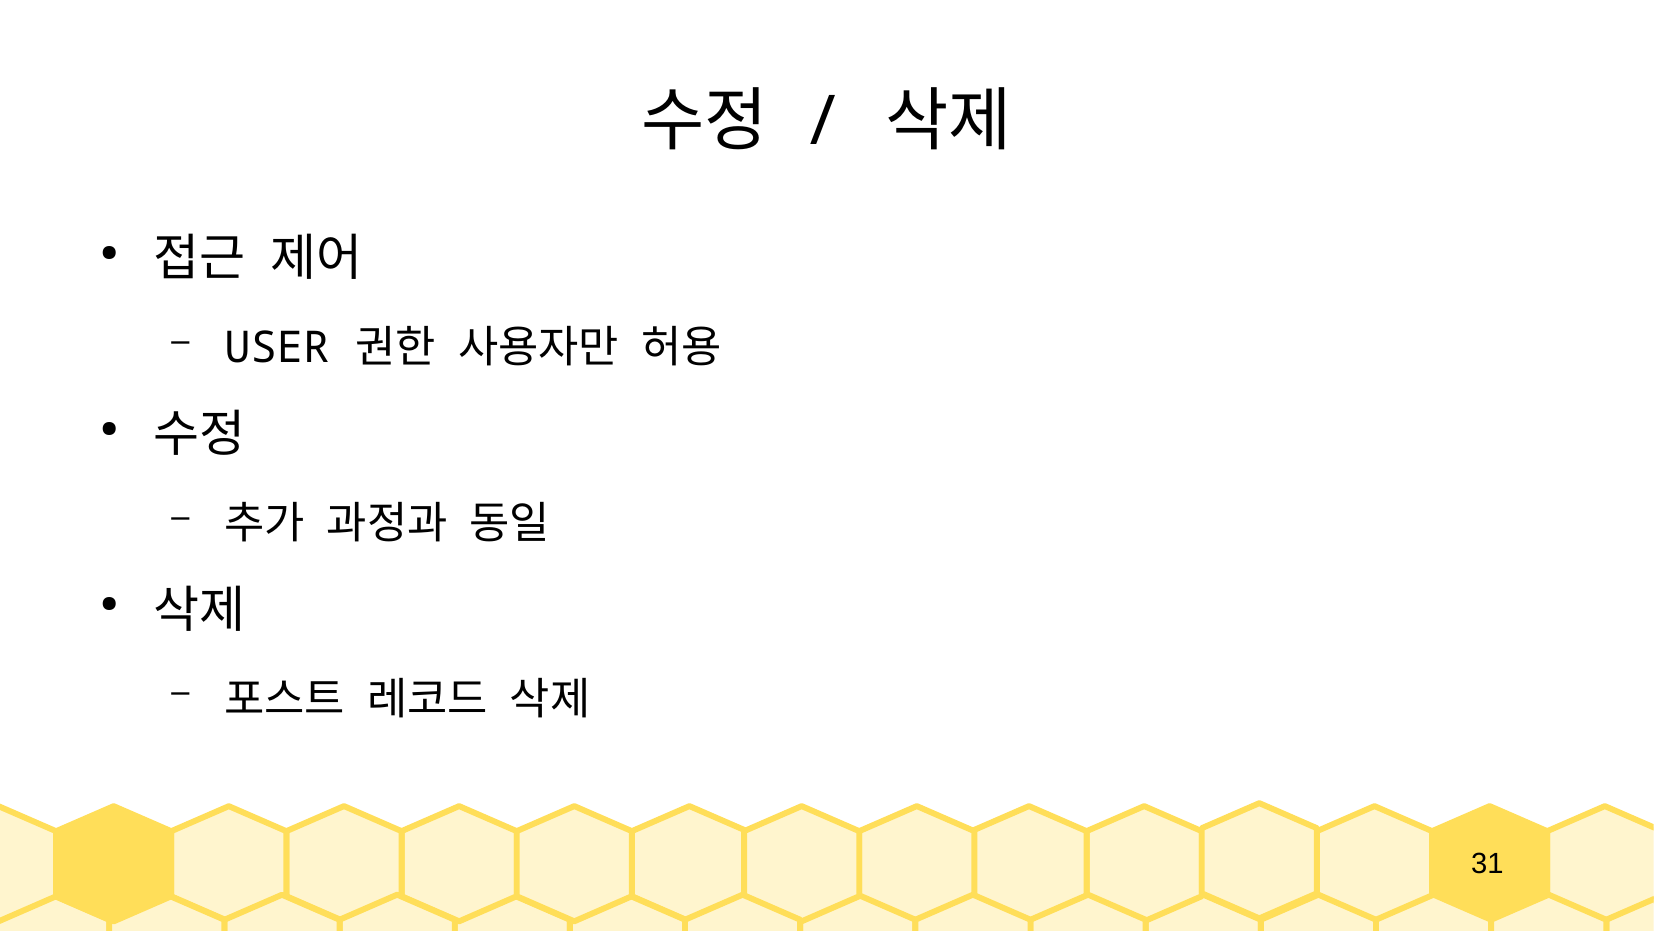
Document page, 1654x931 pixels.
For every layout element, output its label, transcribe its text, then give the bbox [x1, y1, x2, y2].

list 접근 제어 USER 권한 사용자만 허용 수정 추가 과정과 동일 삭제 포스트 레코드 삭제 [82, 217, 1571, 758]
title 수정 / 삭제 [82, 37, 1571, 193]
